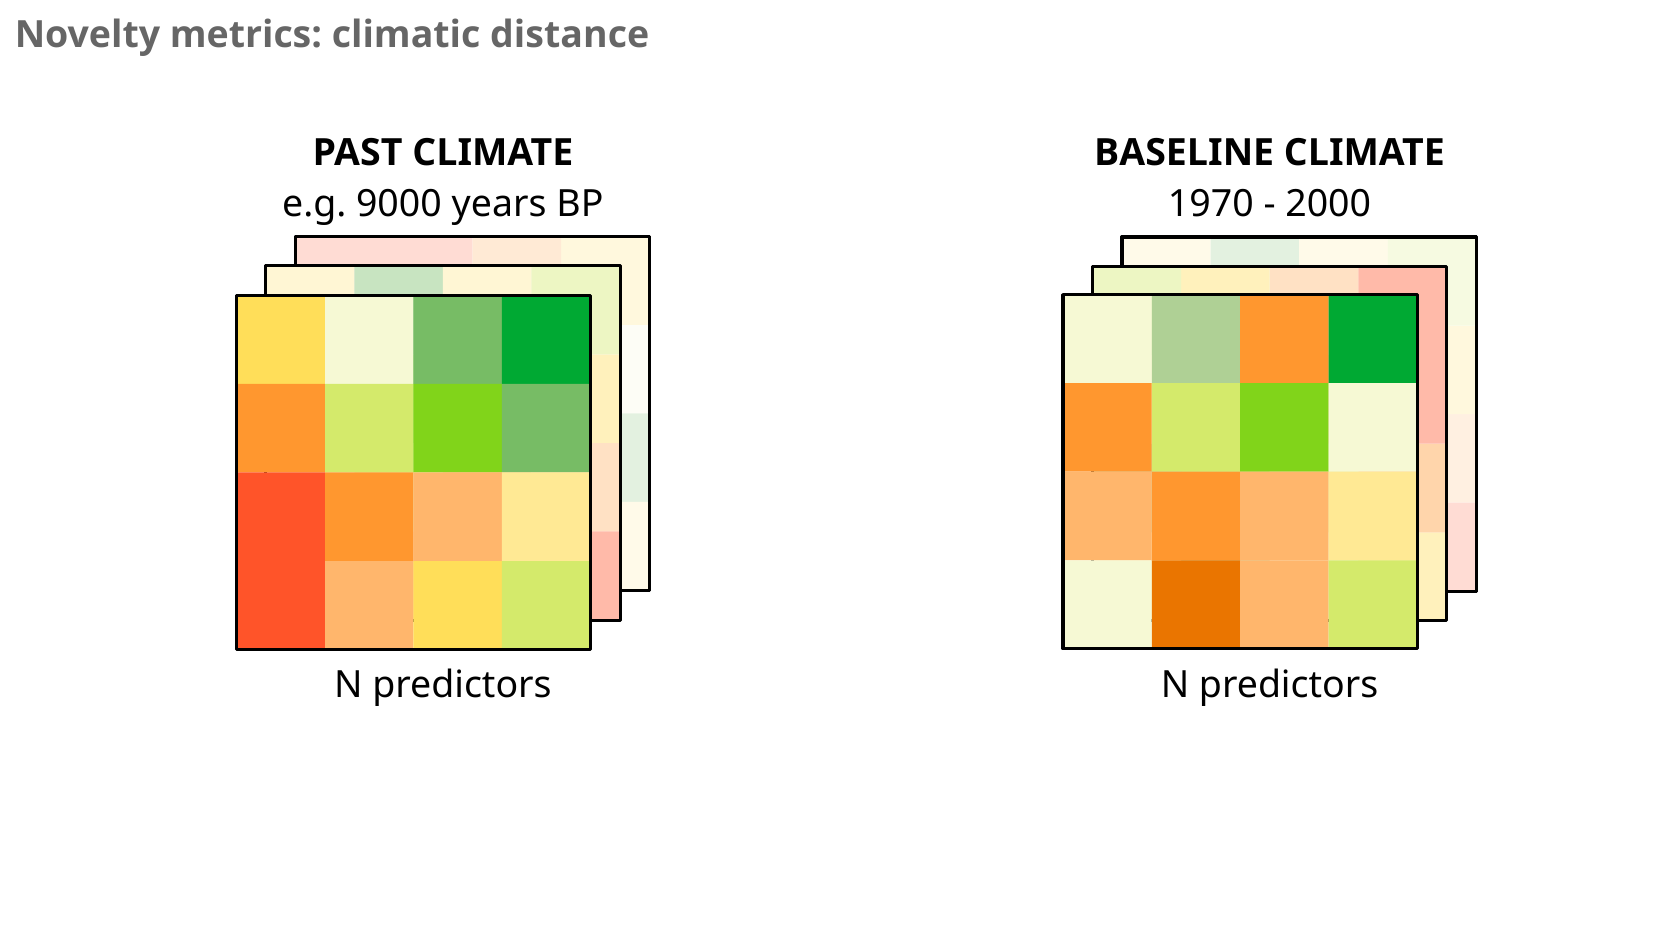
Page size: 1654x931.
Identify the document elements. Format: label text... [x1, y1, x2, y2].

text_box N predictors [236, 649, 650, 716]
text_box [295, 236, 650, 591]
text_box [267, 267, 619, 619]
text_box N predictors [1062, 649, 1477, 716]
text_box [1122, 236, 1477, 592]
text_box [238, 297, 589, 648]
text_box Novelty metrics: climatic distance [0, 0, 1654, 117]
text_box BASELINE CLIMATE 1970 - 2000 [1062, 118, 1477, 236]
text_box [1065, 296, 1416, 647]
text_box [1094, 268, 1445, 619]
text_box PAST CLIMATE e.g. 9000 years BP [236, 118, 650, 235]
